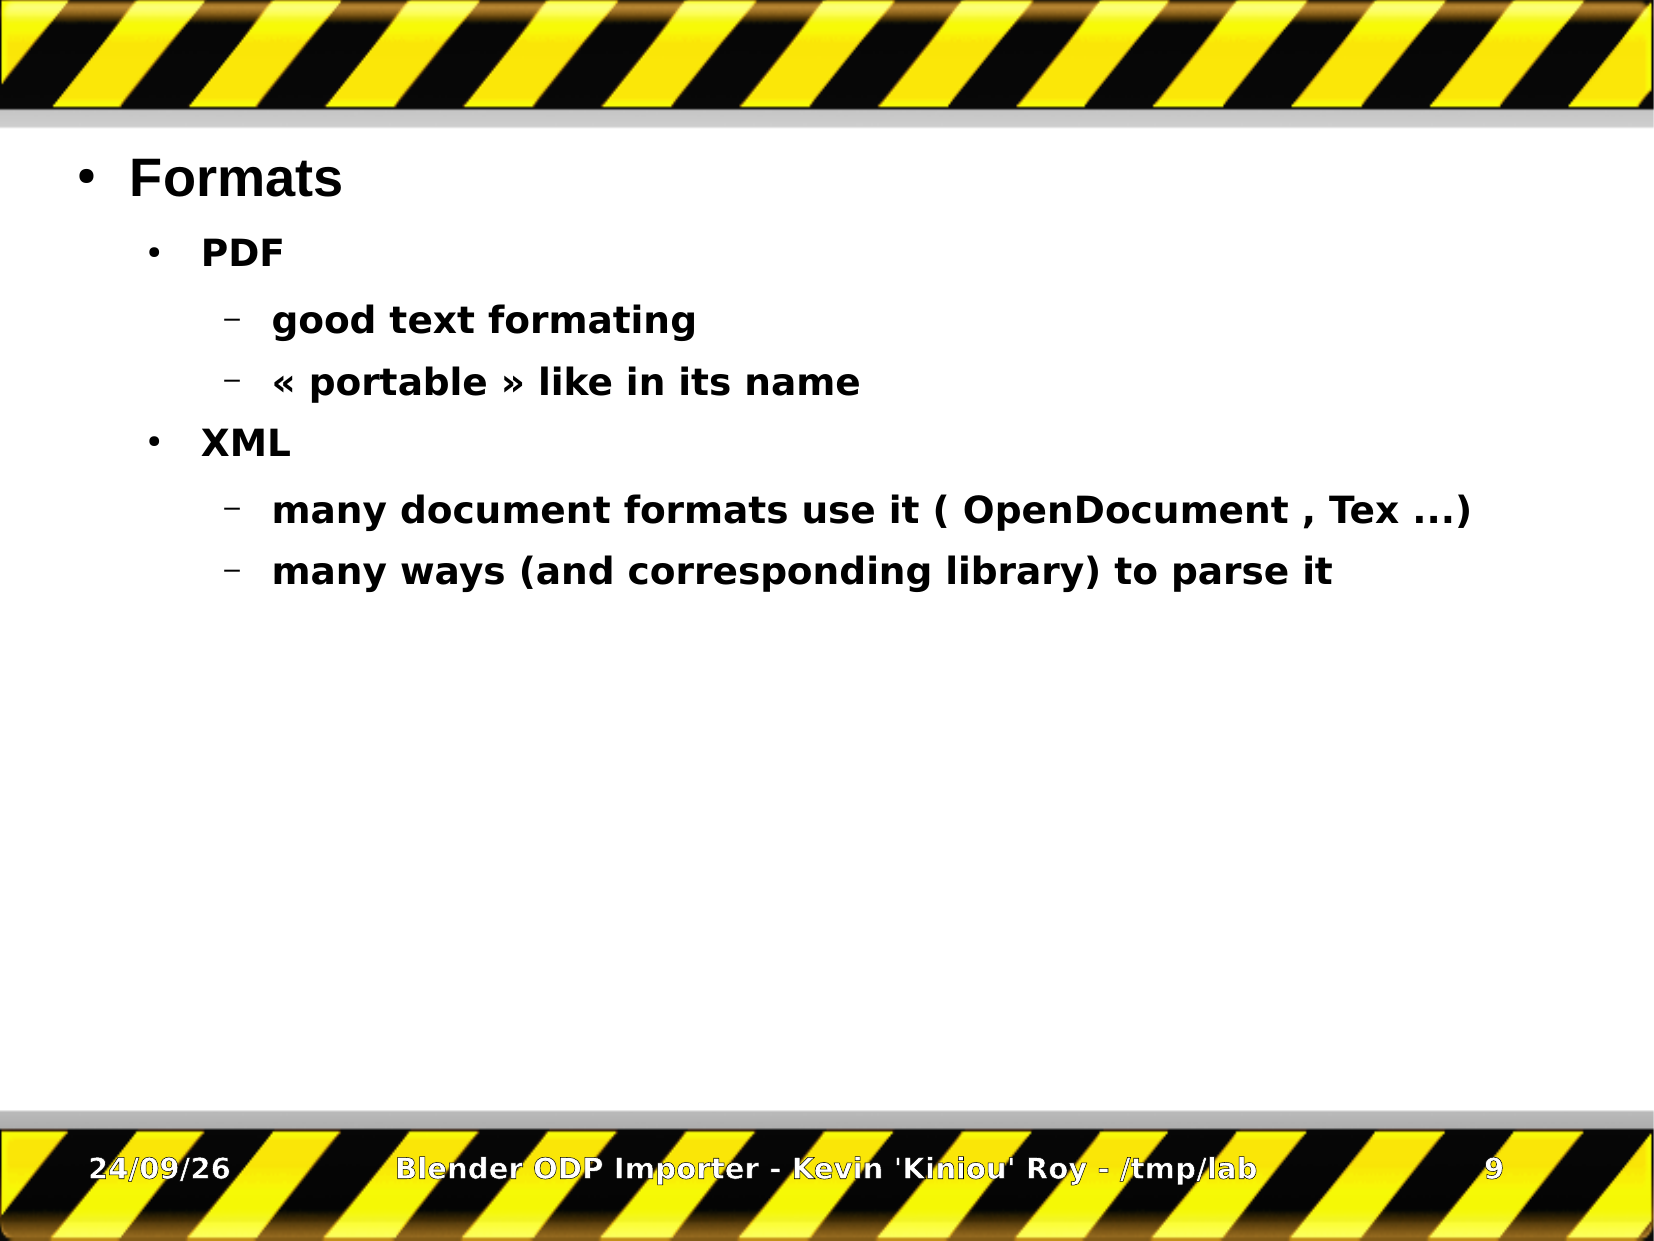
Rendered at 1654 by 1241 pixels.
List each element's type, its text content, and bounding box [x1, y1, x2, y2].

list Formats PDF good text formating « portable » like in its name XML many document formats use it ( OpenDocument , Tex ...) many ways (and corresponding library) to parse it [59, 147, 1595, 803]
picture [0, 0, 1654, 1241]
title What's the situation today? [73, 14, 1580, 102]
